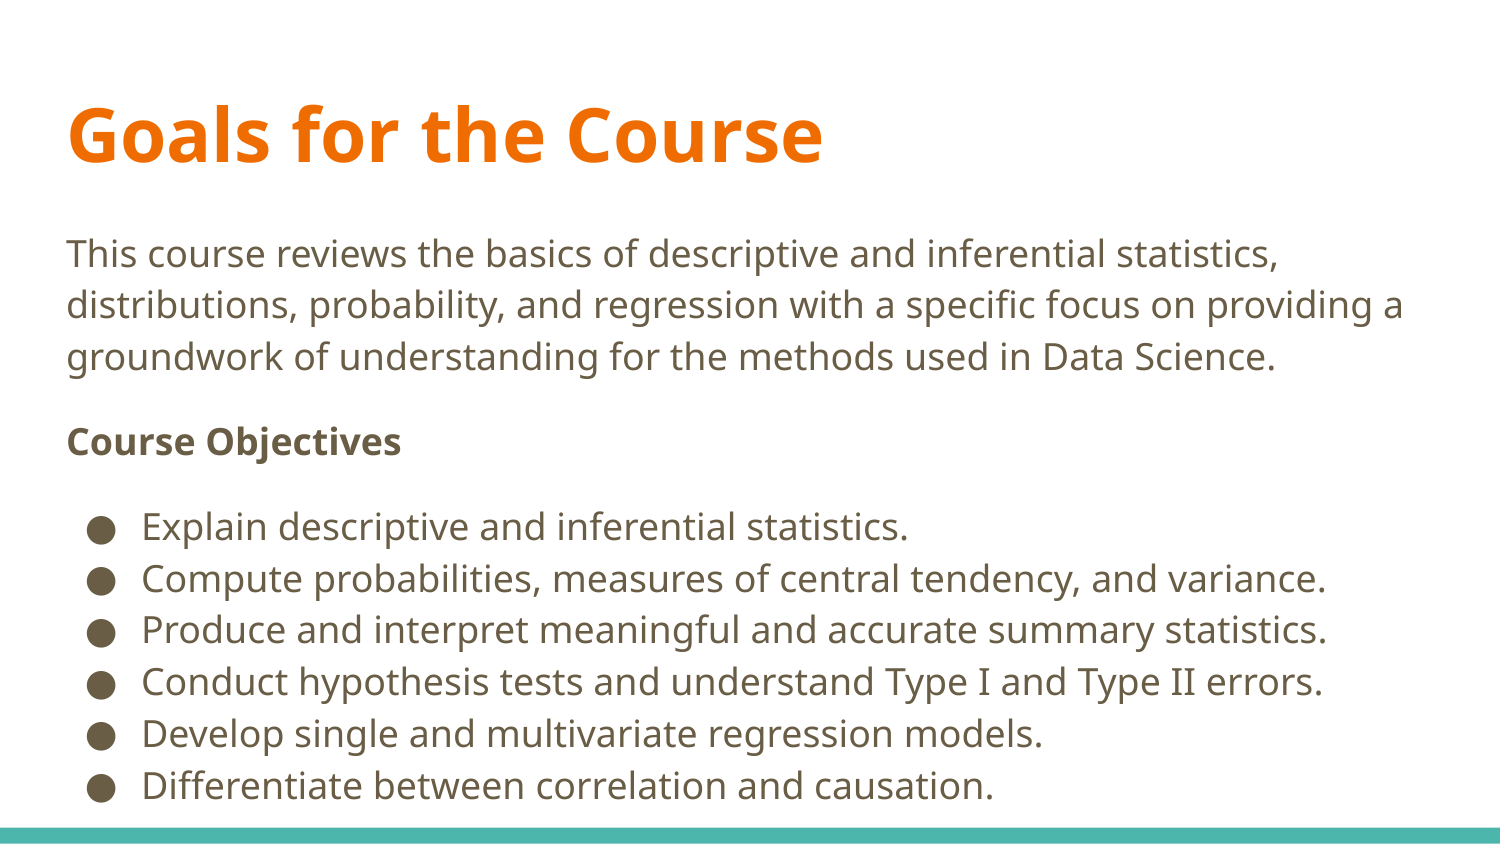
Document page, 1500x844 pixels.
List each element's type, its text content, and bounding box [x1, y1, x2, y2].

list This course reviews the basics of descriptive and inferential statistics, distributions, probability, and regression with a specific focus on providing a groundwork of understanding for the methods used in Data Science. Course Objectives Explain descriptive and inferential statistics. Compute probabilities, measures of central tendency, and variance. Produce and interpret meaningful and accurate summary statistics. Conduct hypothesis tests and understand Type I and Type II errors. Develop single and multivariate regression models. Differentiate between correlation and causation. [51, 207, 1449, 750]
title Goals for the Course [51, 72, 1449, 189]
